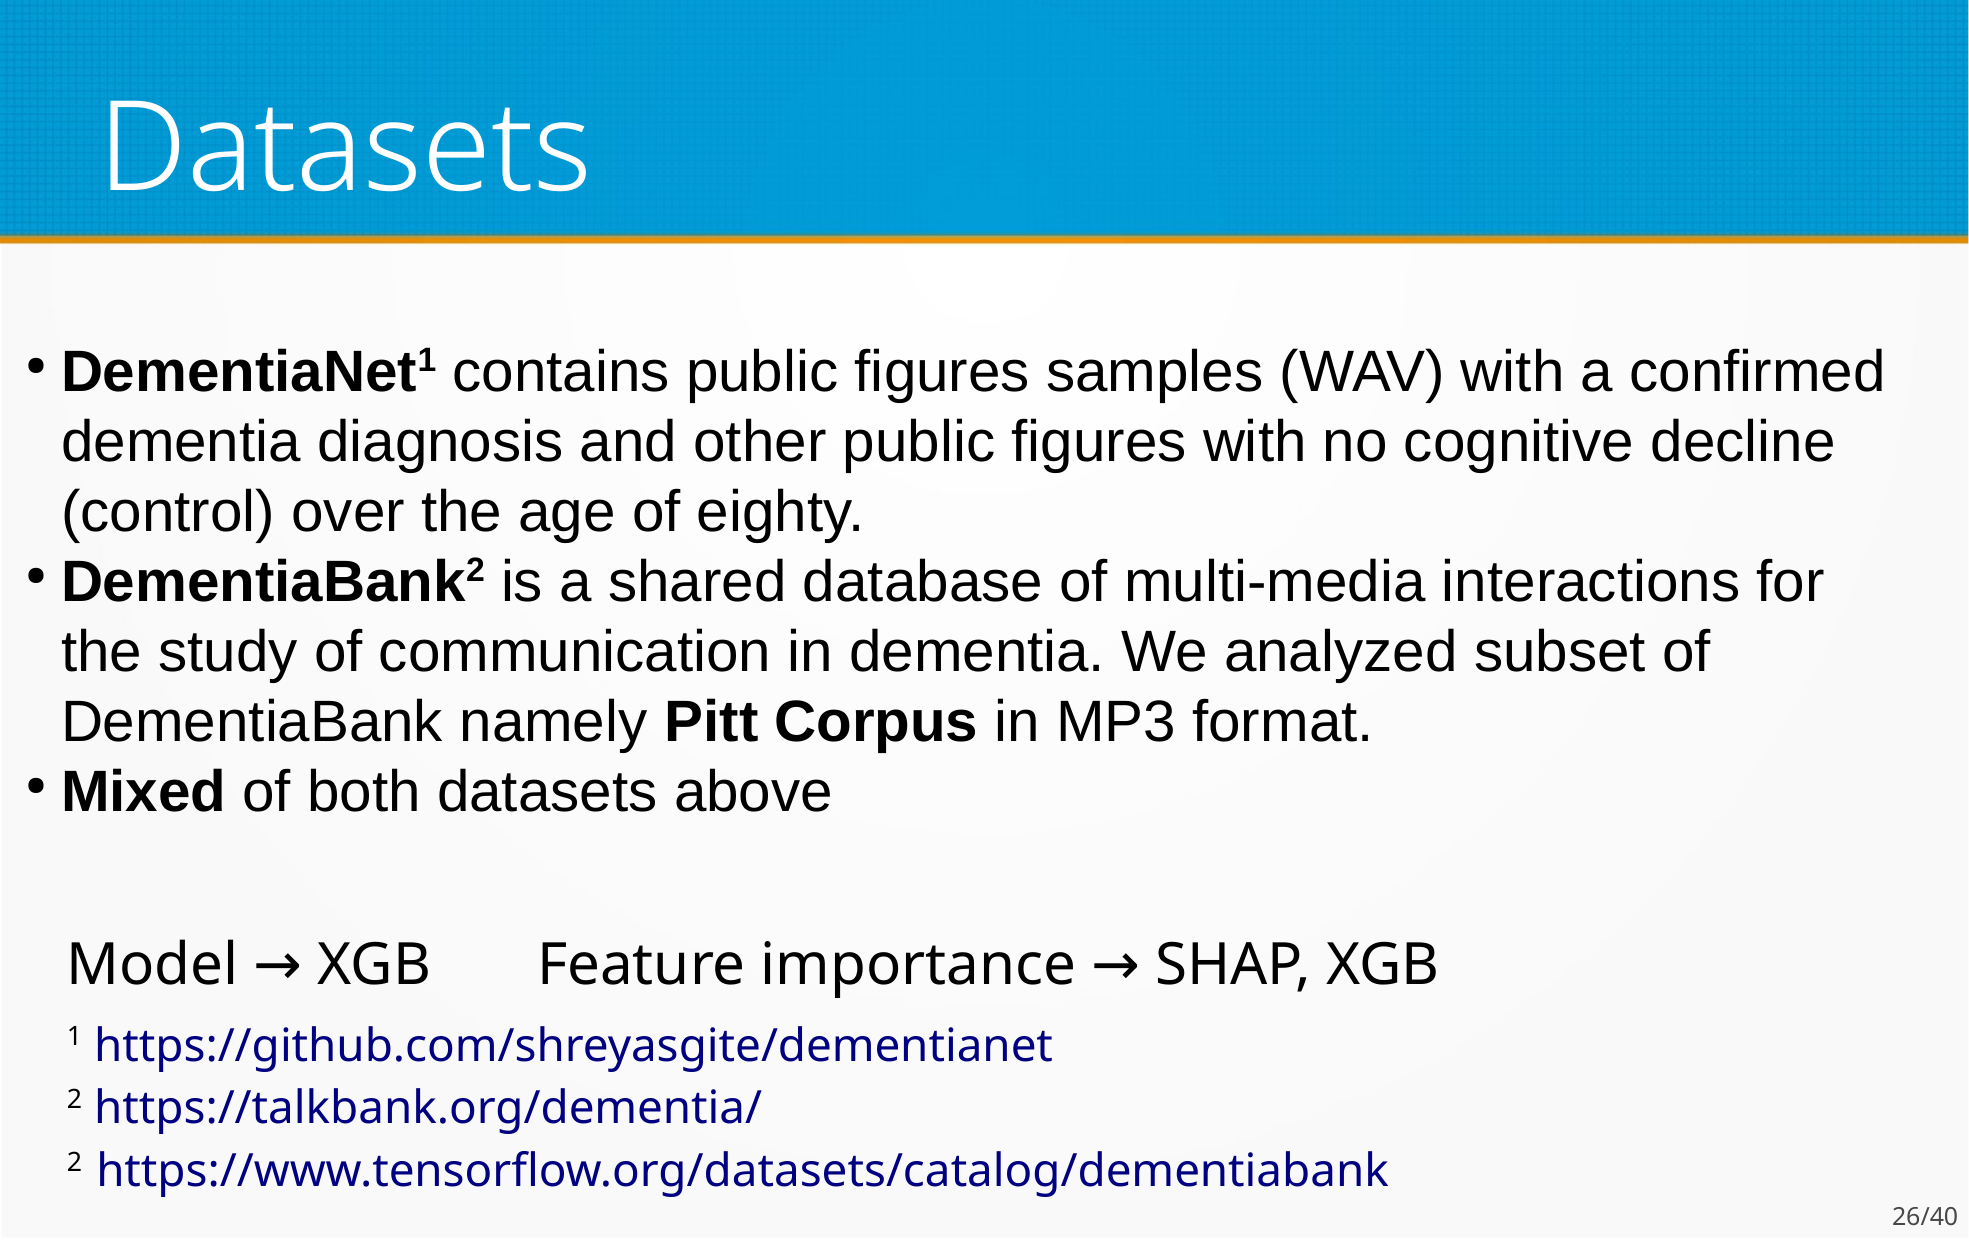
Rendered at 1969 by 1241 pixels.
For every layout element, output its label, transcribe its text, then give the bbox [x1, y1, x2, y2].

text_box DementiaNet1 contains public figures samples (WAV) with a confirmed dementia diagnosis and other public figures with no cognitive decline (control) over the age of eighty. DementiaBank2 is a shared database of multi-media interactions for the study of communication in dementia. We analyzed subset of DementiaBank namely Pitt Corpus in MP3 format. Mixed of both datasets above [10, 255, 1913, 831]
title Datasets [98, 19, 1870, 227]
picture [0, 233, 1969, 1241]
text_box 1 https://github.com/shreyasgite/dementianet 2 https://talkbank.org/dementia/ 2 https://www.tensorflow.org/datasets/catalog/dementiabank [61, 1037, 1884, 1192]
text_box Model → XGB Feature importance → SHAP, XGB [61, 888, 1934, 1037]
